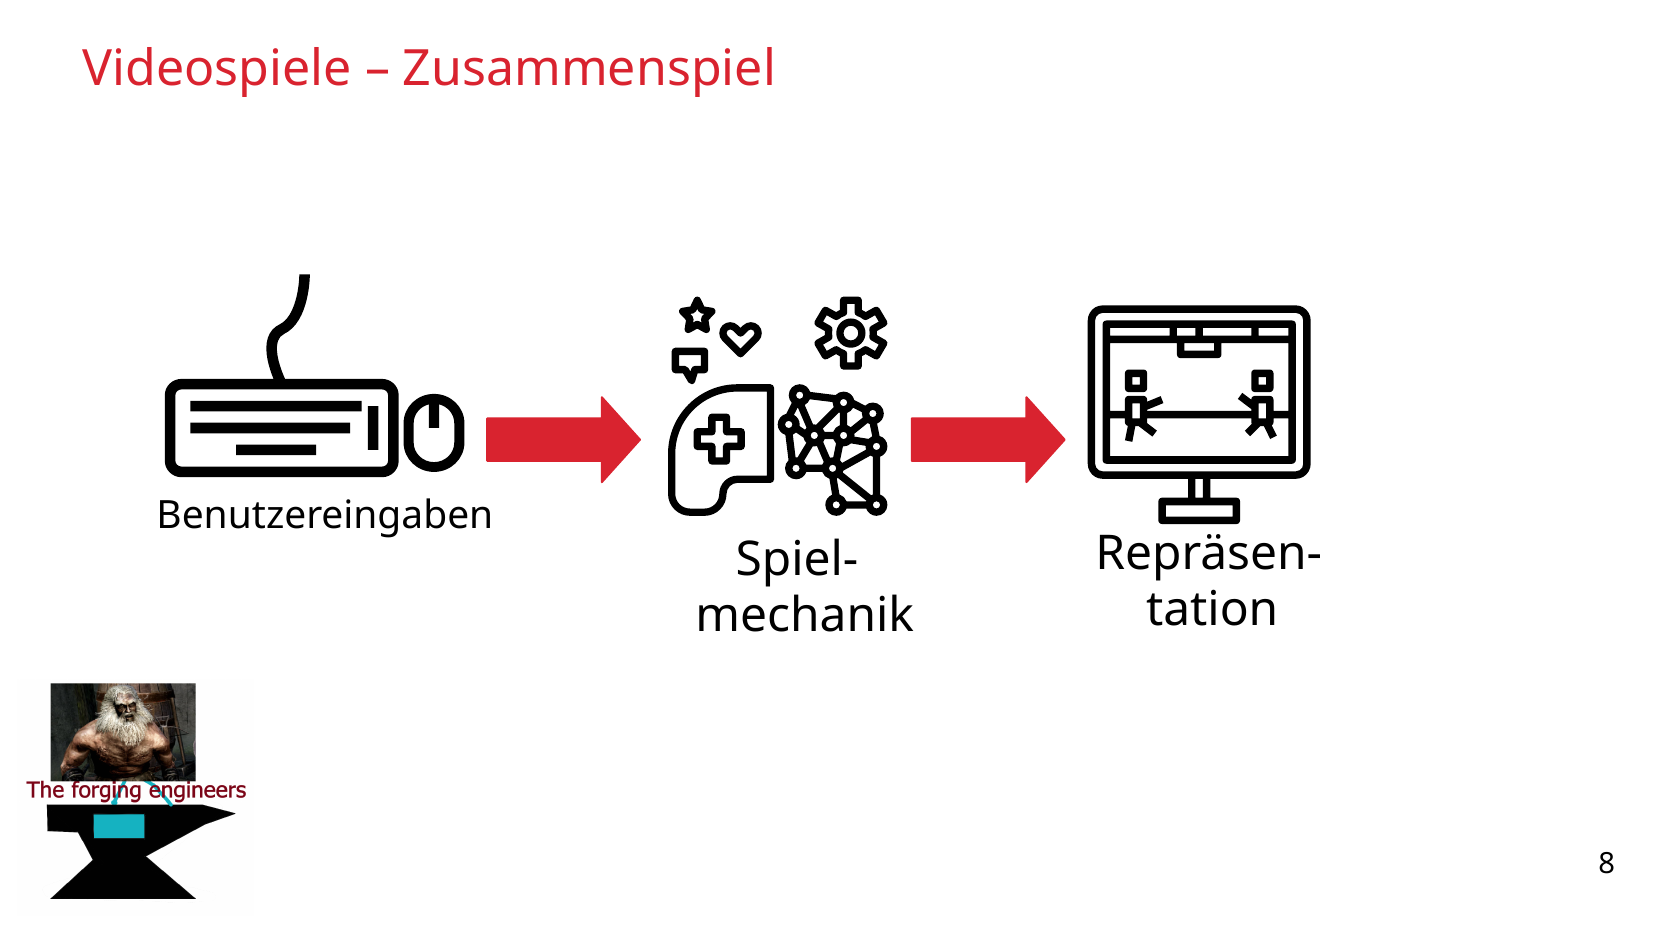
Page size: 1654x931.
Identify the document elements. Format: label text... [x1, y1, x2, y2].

picture [17, 56, 1508, 916]
title Videospiele – Zusammenspiel [82, 37, 1571, 95]
